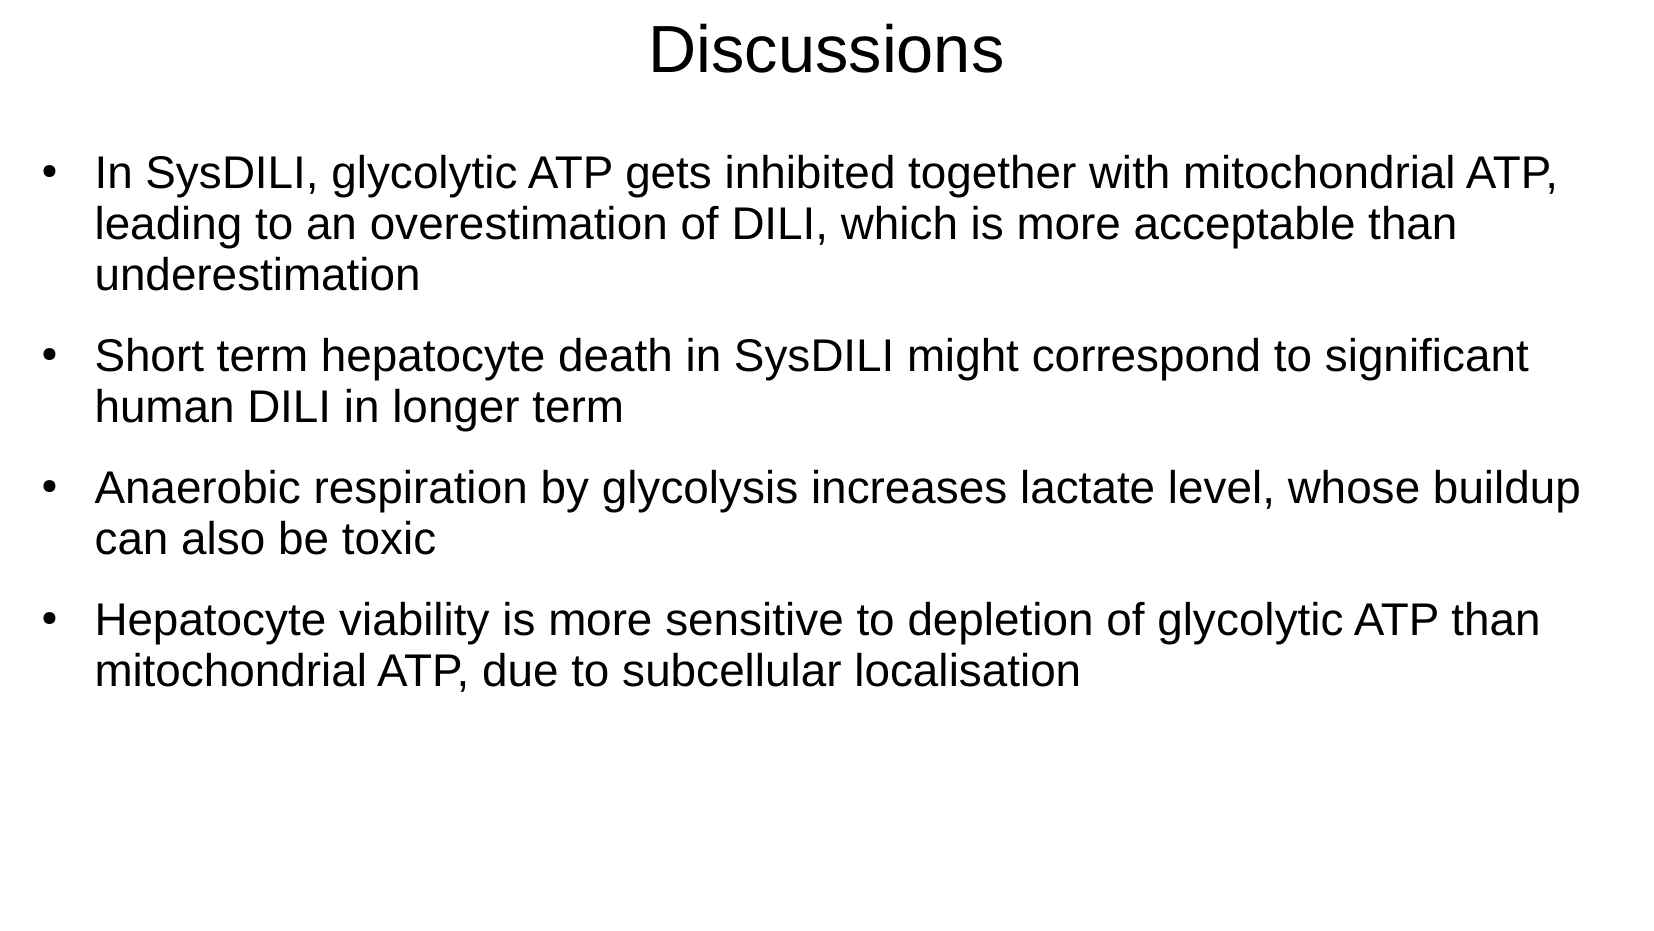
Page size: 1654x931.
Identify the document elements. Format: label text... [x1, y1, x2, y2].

title Discussions [82, 0, 1571, 128]
list In SysDILI, glycolytic ATP gets inhibited together with mitochondrial ATP, leading to an overestimation of DILI, which is more acceptable than underestimation Short term hepatocyte death in SysDILI might correspond to significant human DILI in longer term Anaerobic respiration by glycolysis increases lactate level, whose buildup can also be toxic Hepatocyte viability is more sensitive to depletion of glycolytic ATP than mitochondrial ATP, due to subcellular localisation [23, 146, 1601, 928]
